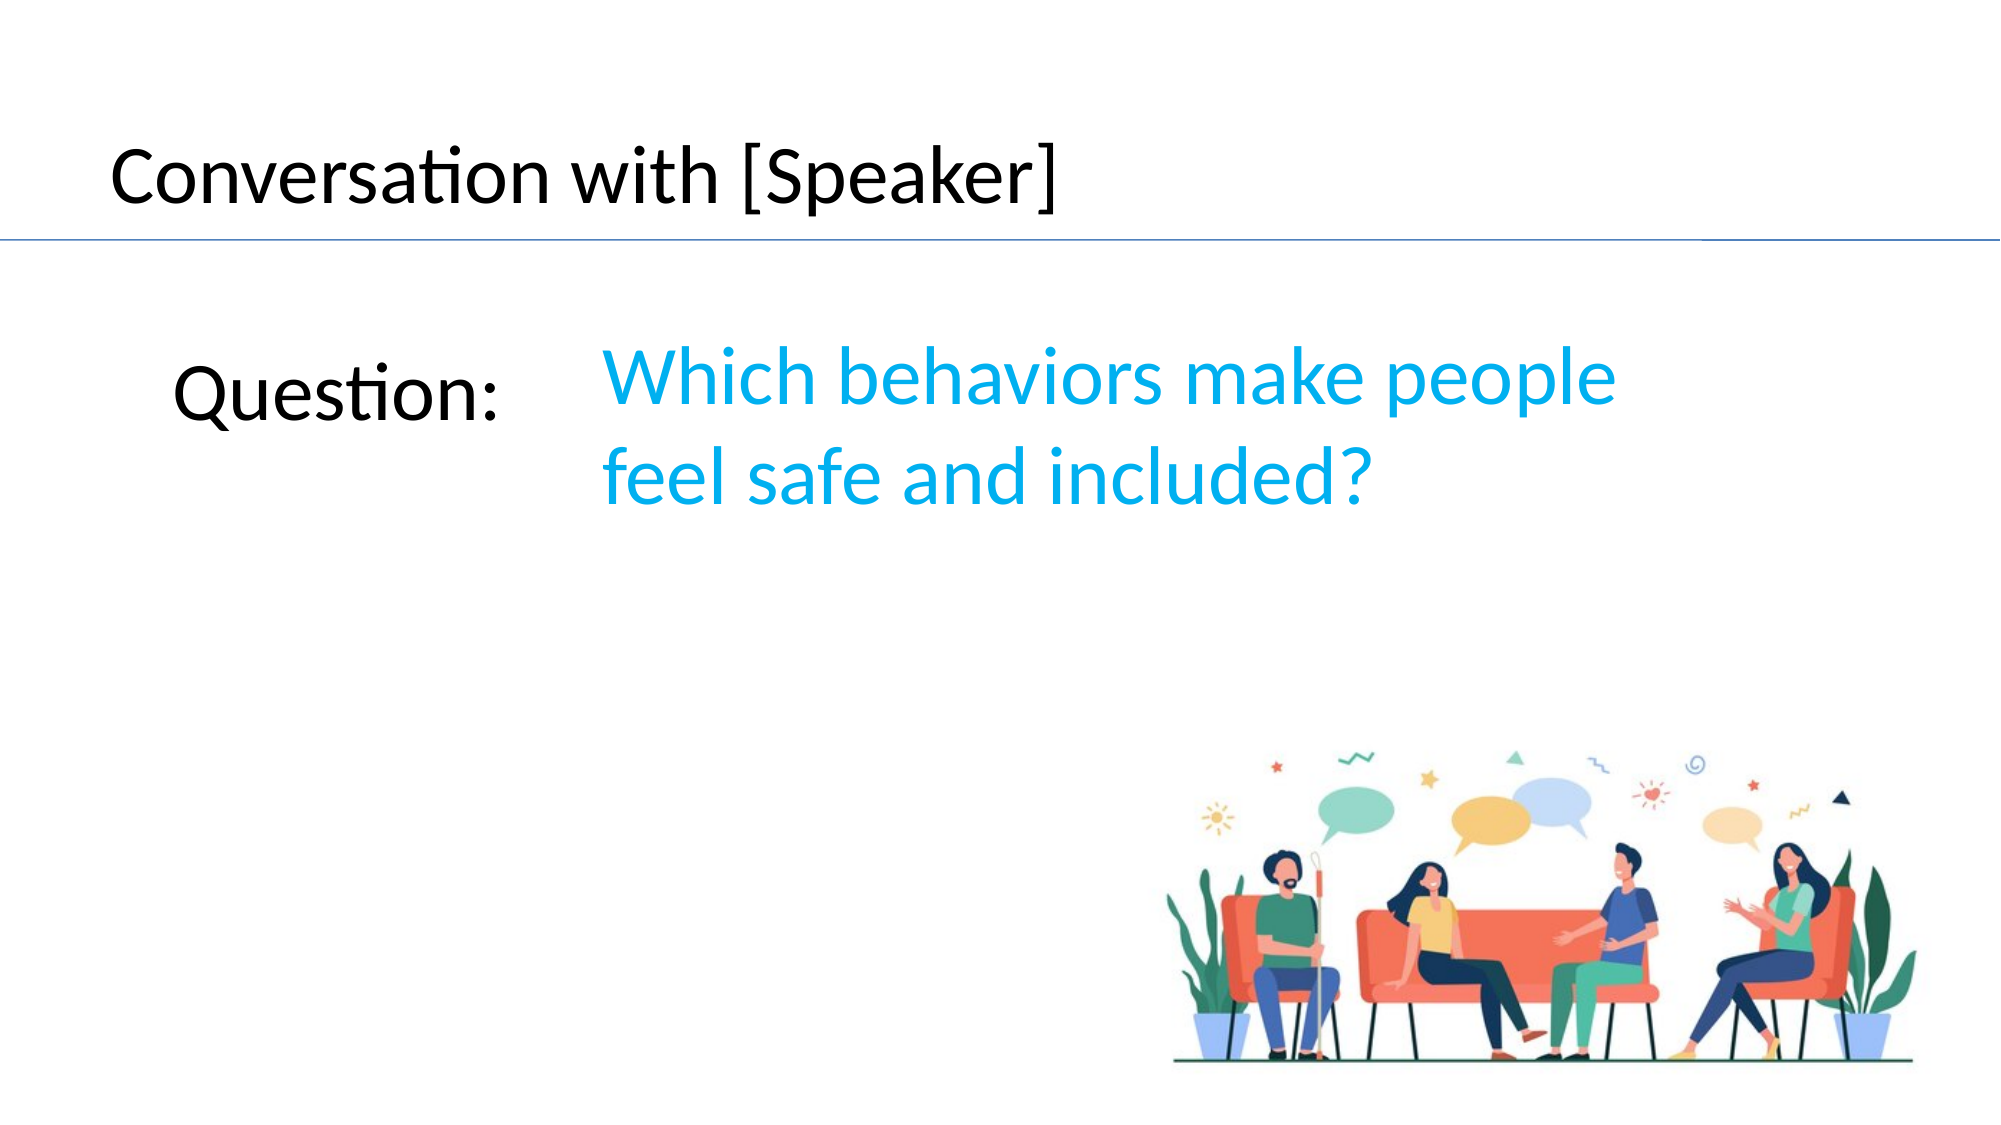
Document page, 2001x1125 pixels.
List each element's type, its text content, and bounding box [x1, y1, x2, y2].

text_box Question: [157, 329, 536, 445]
text_box Conversation with [Speaker] [95, 113, 1922, 235]
picture [1080, 705, 1979, 1109]
text_box Which behaviors make people feel safe and included? [587, 313, 1685, 529]
